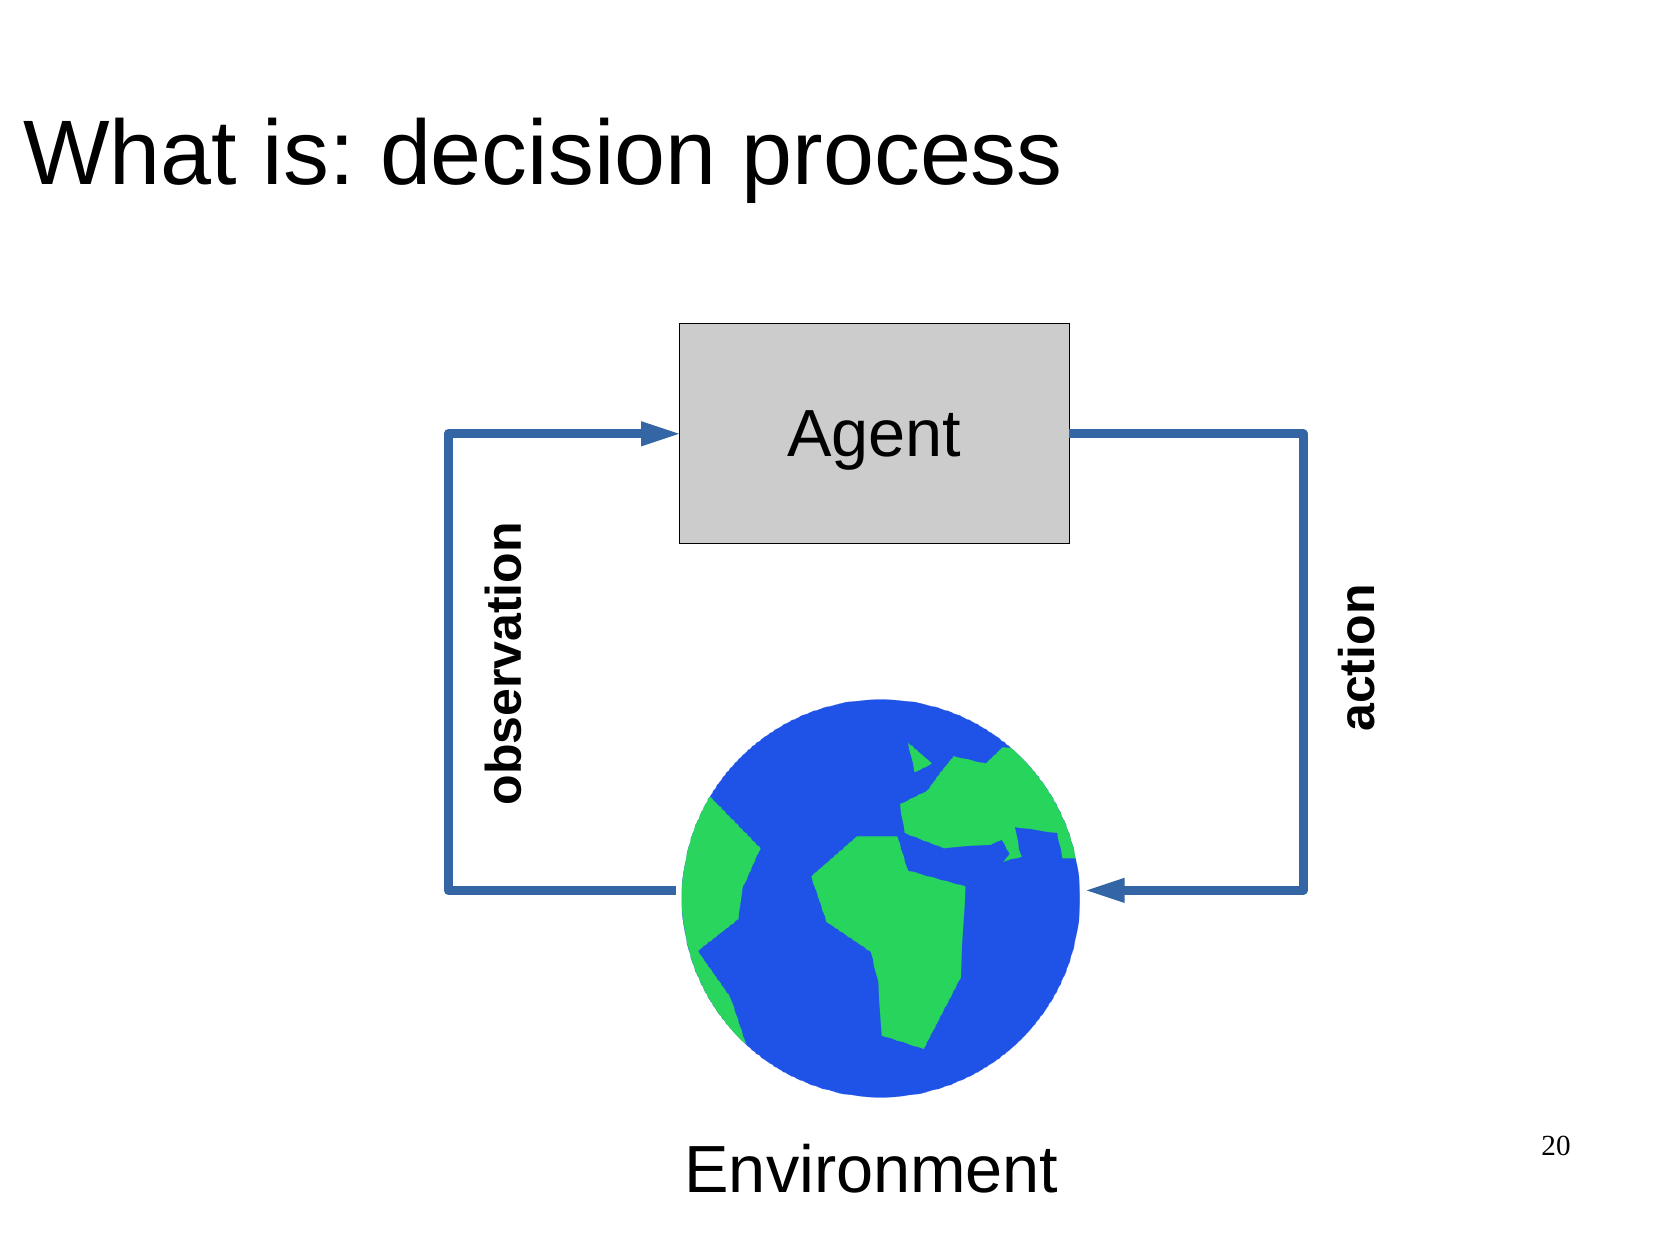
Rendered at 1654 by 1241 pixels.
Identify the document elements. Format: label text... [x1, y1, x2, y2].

text_box Environment [600, 1124, 1143, 1214]
picture [555, 654, 1206, 1142]
text_box Agent [679, 323, 1070, 544]
title What is: decision process [23, 49, 1512, 257]
text_box observation [468, 507, 540, 821]
text_box action [1321, 569, 1393, 747]
